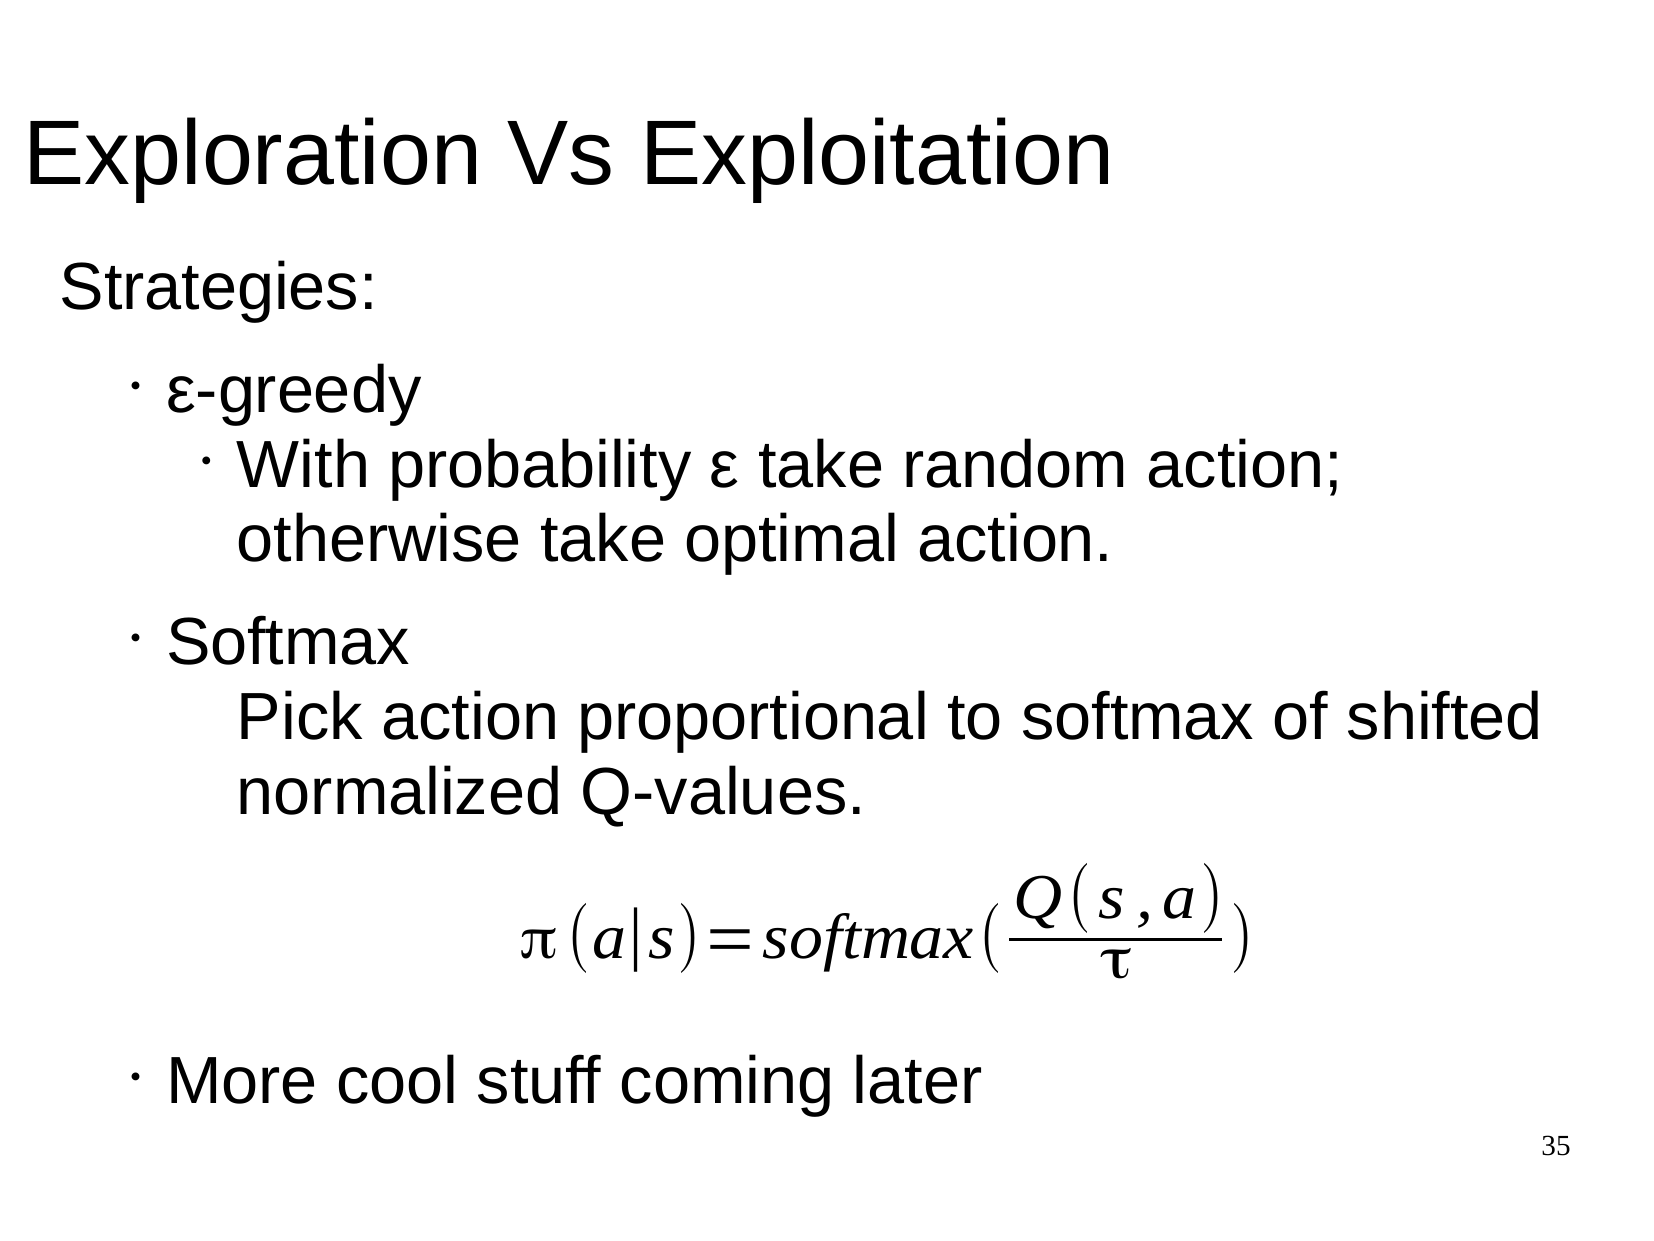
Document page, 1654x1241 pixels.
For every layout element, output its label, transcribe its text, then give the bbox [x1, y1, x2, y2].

chart [503, 858, 1269, 982]
title Exploration Vs Exploitation [23, 49, 1512, 257]
text_box Strategies: ε-greedy With probability ε take random action; otherwise take optimal action. Softmax Pick action proportional to softmax of shifted normalized Q-values. More cool stuff coming later [45, 166, 1606, 1127]
